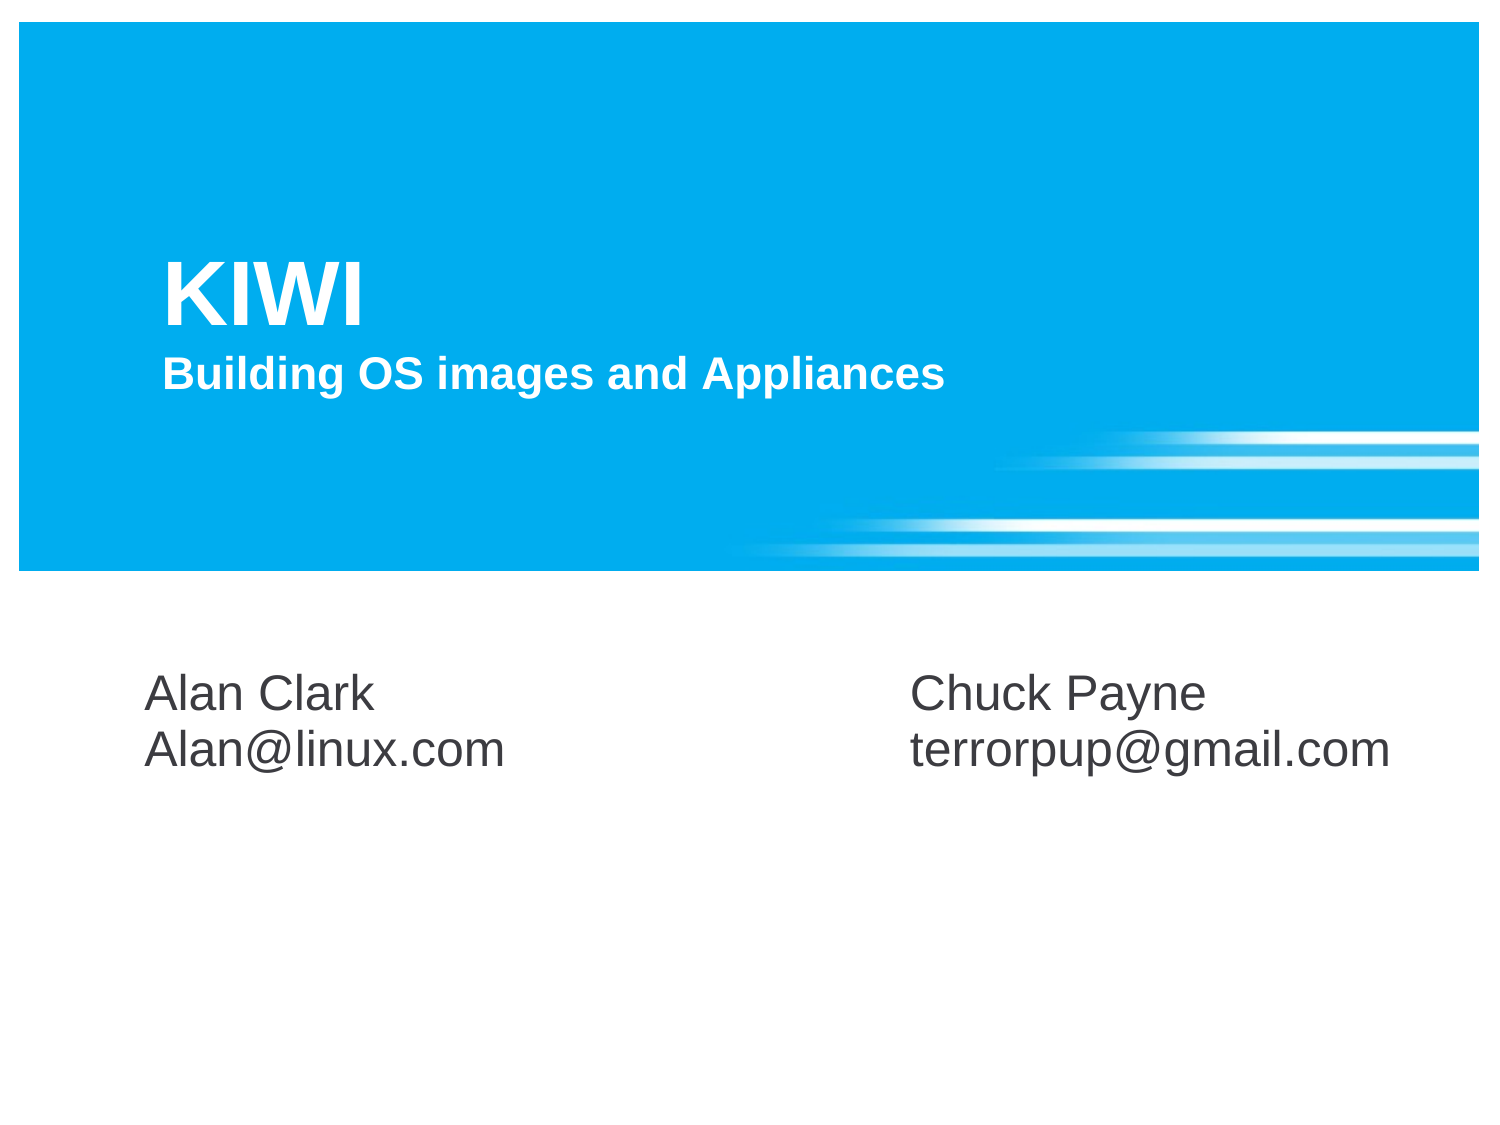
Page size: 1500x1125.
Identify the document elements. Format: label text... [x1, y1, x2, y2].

title KIWI Building OS images and Appliances [161, 148, 1475, 399]
subtitle [163, 601, 1072, 829]
picture [1041, 431, 1479, 470]
text_box Alan Clark Alan@linux.com [144, 665, 507, 777]
text_box Chuck Payne terrorpup@gmail.com [909, 665, 1393, 777]
picture [779, 518, 1479, 557]
